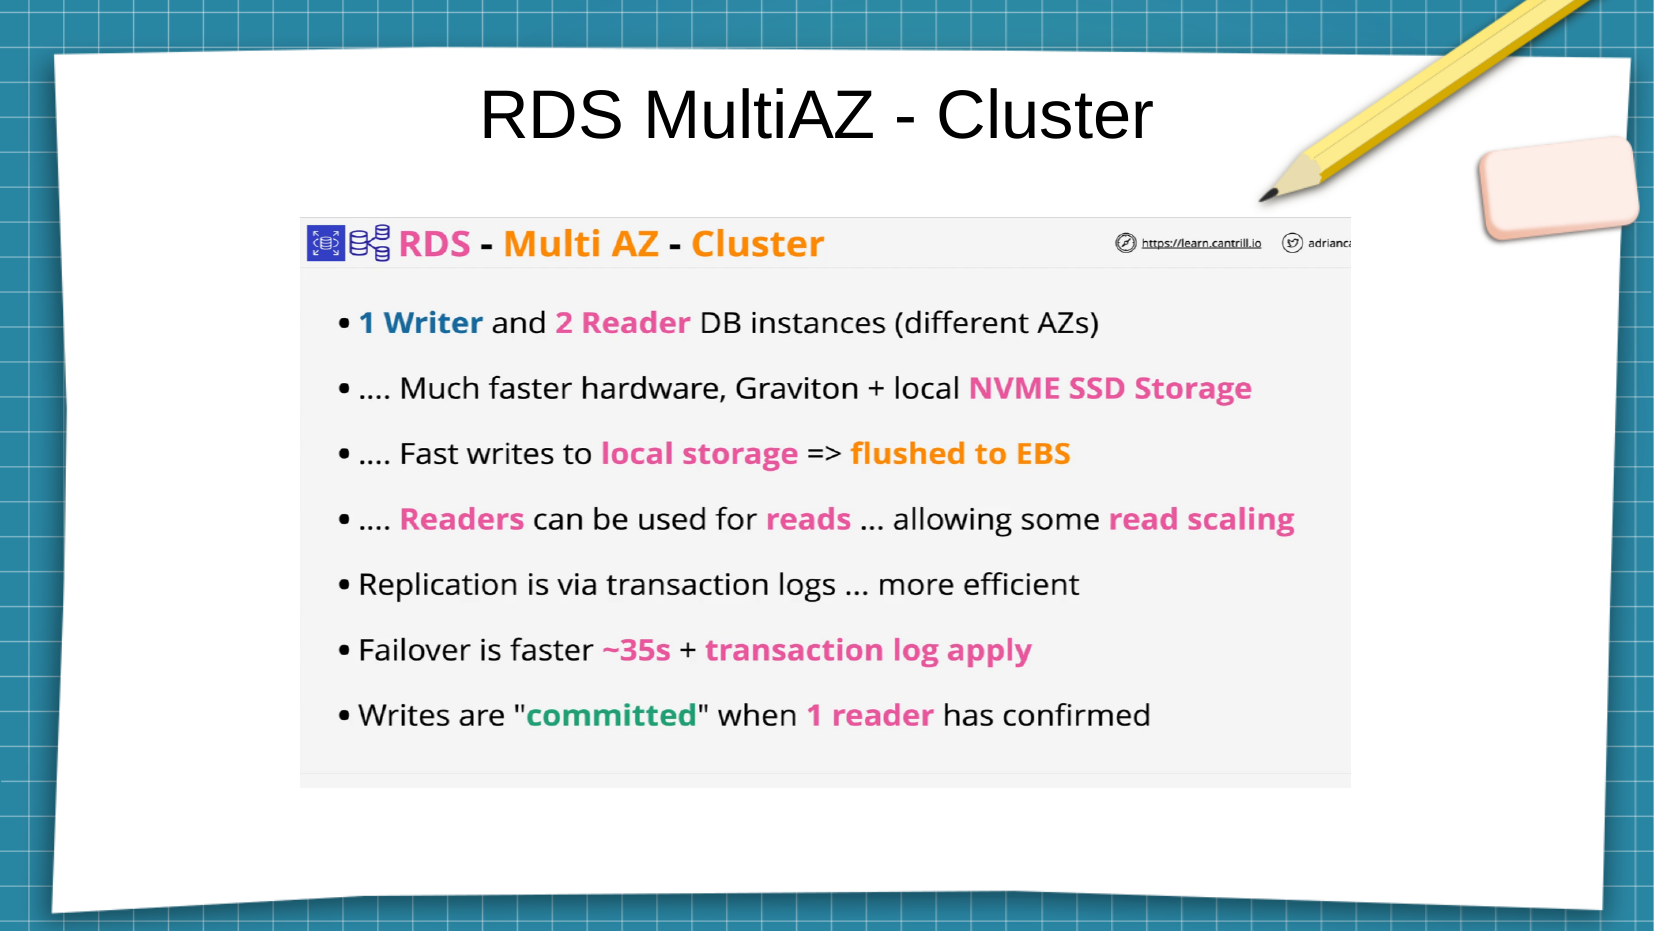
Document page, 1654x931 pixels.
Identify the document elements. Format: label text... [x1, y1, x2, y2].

title RDS MultiAZ - Cluster [82, 37, 1571, 193]
picture [0, 0, 1654, 931]
